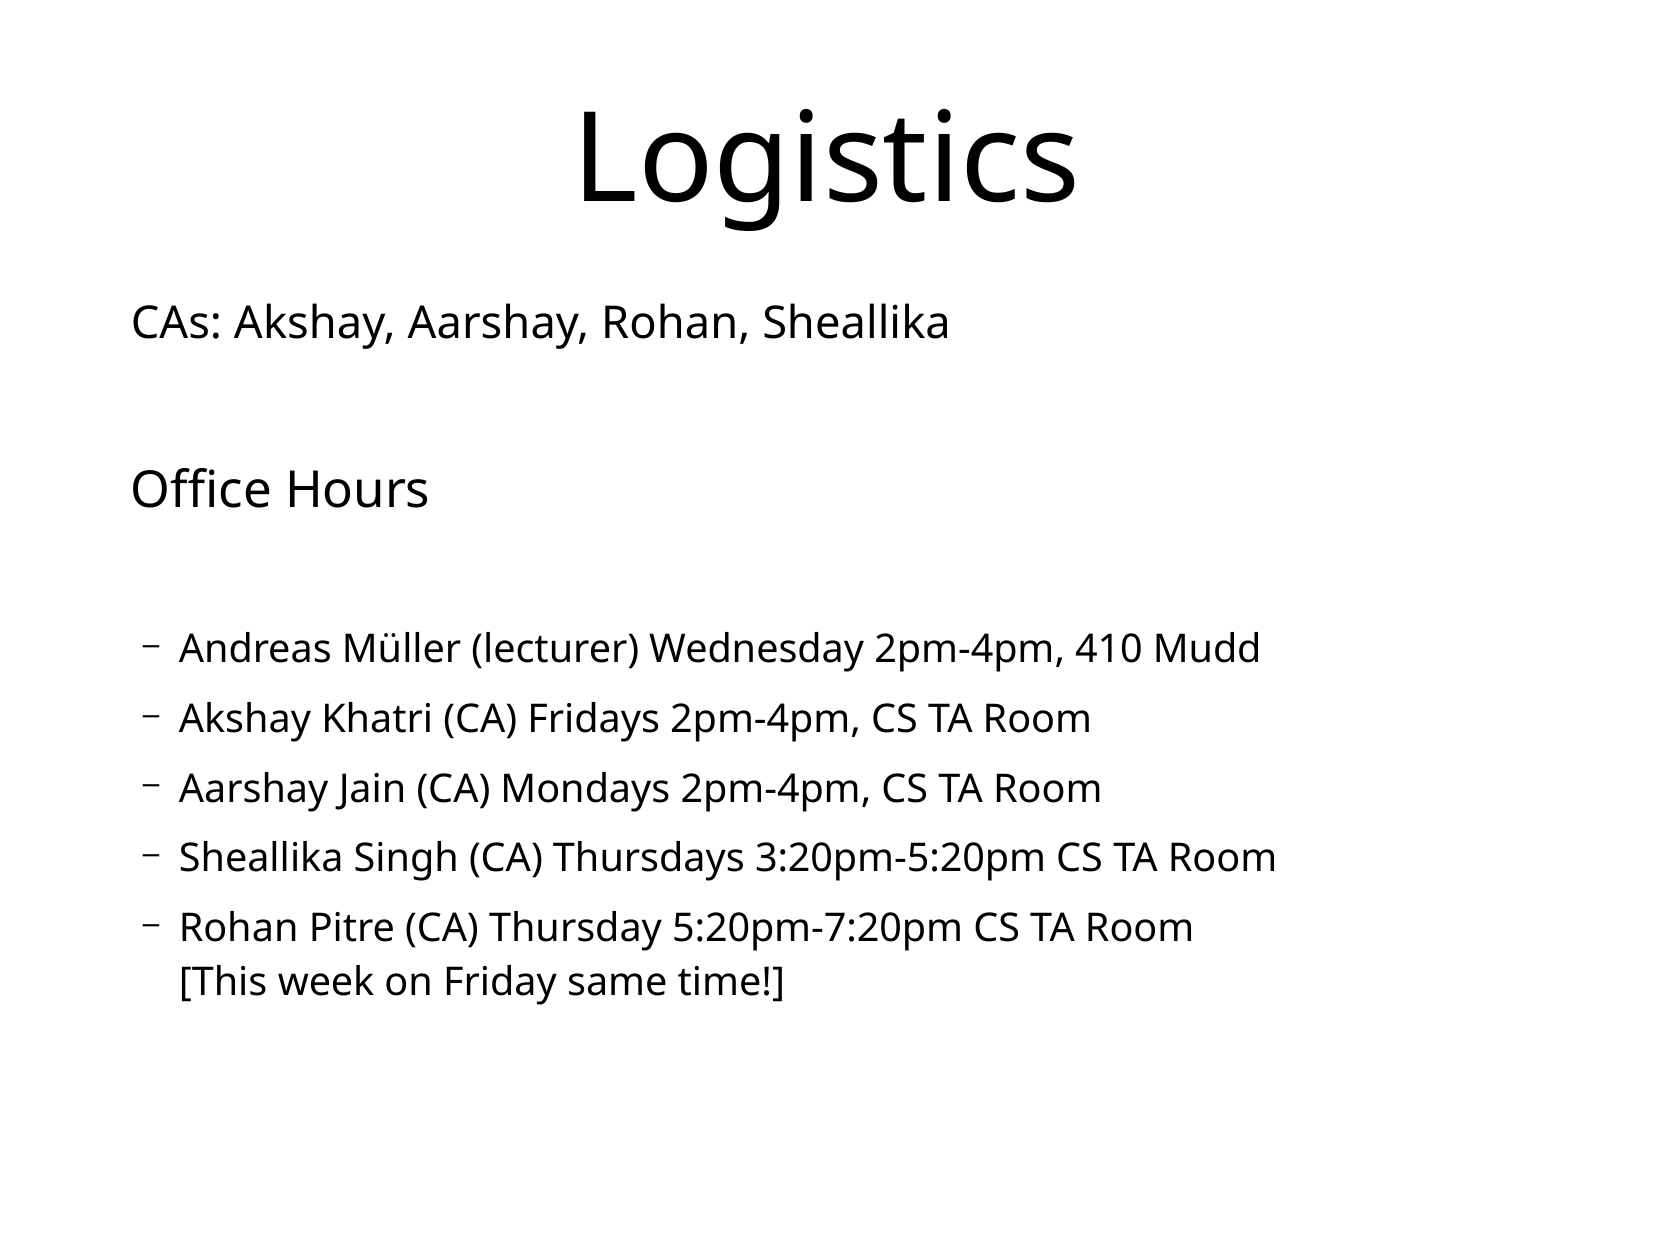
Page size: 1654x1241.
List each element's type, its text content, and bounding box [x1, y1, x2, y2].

title Logistics [82, 49, 1571, 257]
list CAs: Akshay, Aarshay, Rohan, Sheallika Office Hours Andreas Müller (lecturer) Wednesday 2pm-4pm, 410 Mudd Akshay Khatri (CA) Fridays 2pm-4pm, CS TA Room Aarshay Jain (CA) Mondays 2pm-4pm, CS TA Room Sheallika Singh (CA) Thursdays 3:20pm-5:20pm CS TA Room Rohan Pitre (CA) Thursday 5:20pm-7:20pm CS TA Room [This week on Friday same time!] [82, 290, 1571, 1010]
